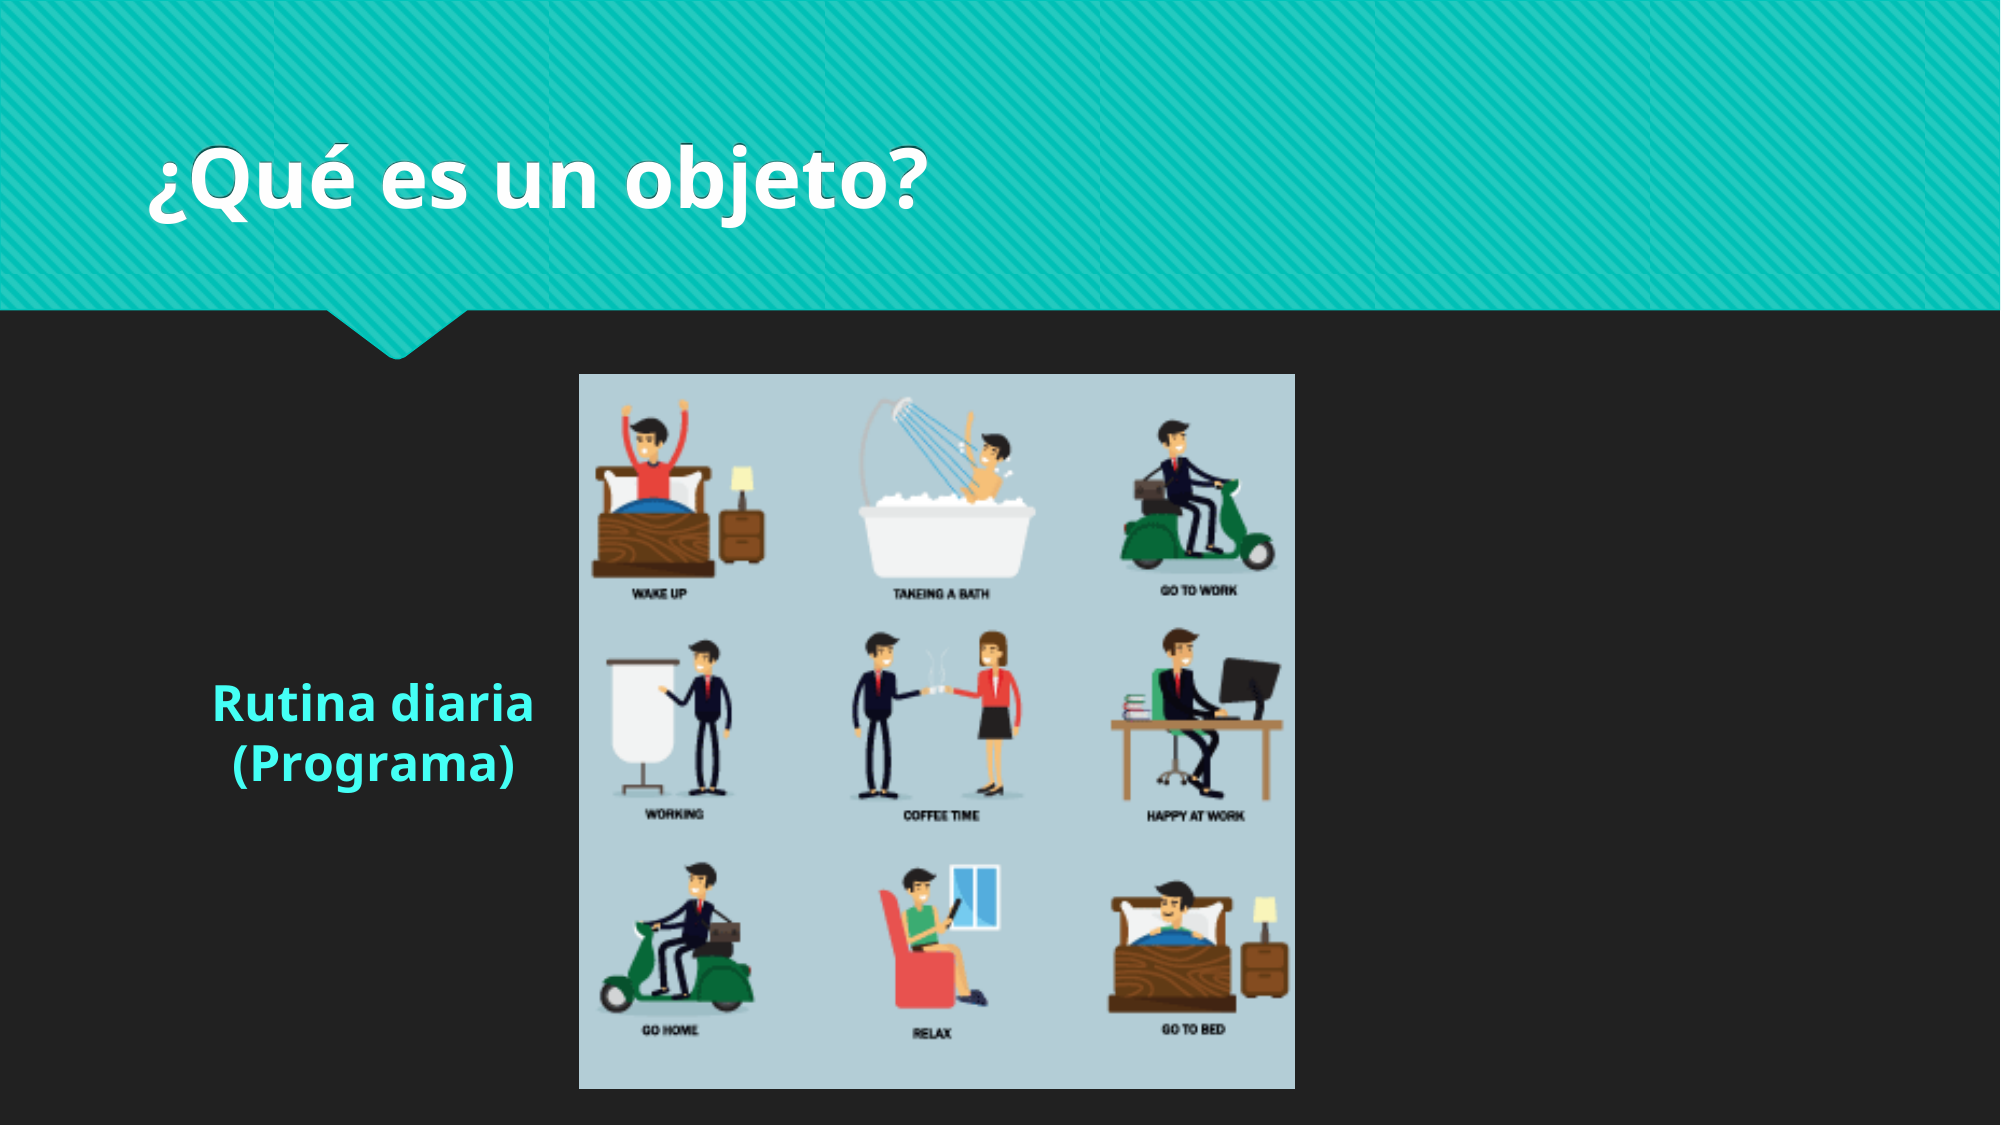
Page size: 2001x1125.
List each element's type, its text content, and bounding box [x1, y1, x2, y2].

picture [579, 374, 1295, 1090]
text_box Rutina diaria (Programa) [185, 663, 563, 801]
title ¿Qué es un objeto? [132, 73, 1868, 233]
